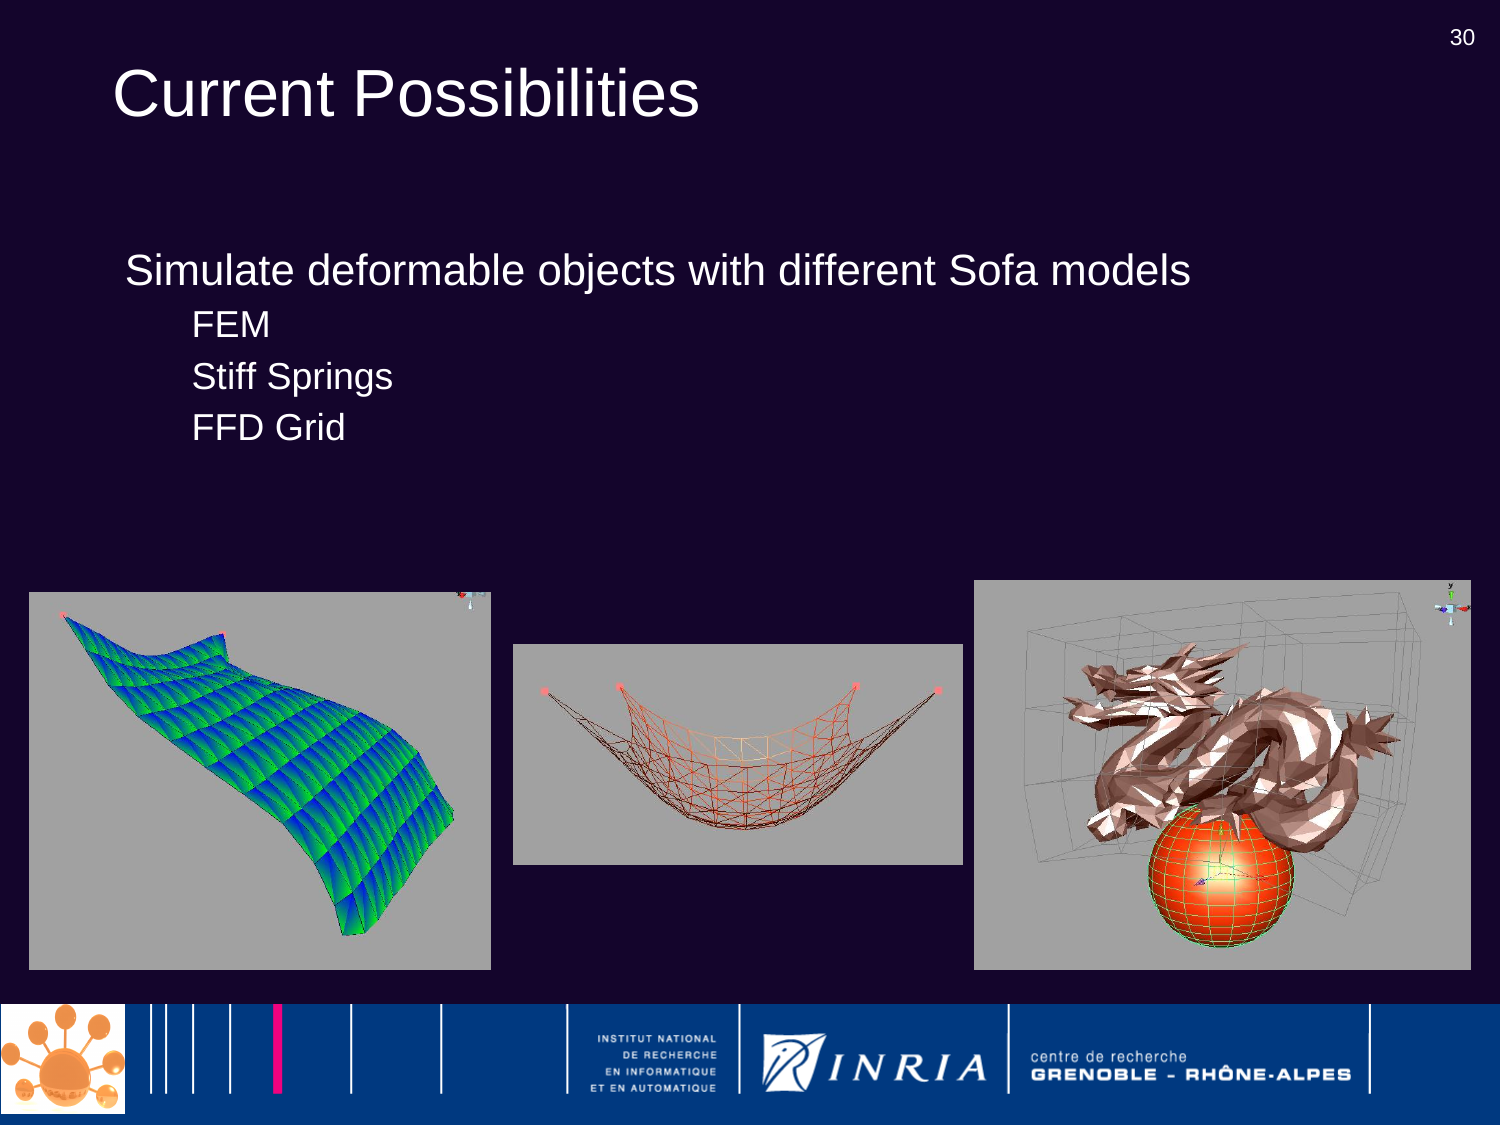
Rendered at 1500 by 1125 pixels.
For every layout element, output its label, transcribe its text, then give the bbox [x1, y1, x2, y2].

picture [0, 1004, 1500, 1125]
picture [513, 644, 963, 865]
picture [974, 580, 1471, 970]
title Current Possibilities [112, 0, 1474, 188]
picture [29, 592, 491, 970]
list Simulate deformable objects with different Sofa models FEM Stiff Springs FFD Grid [112, 245, 1476, 488]
